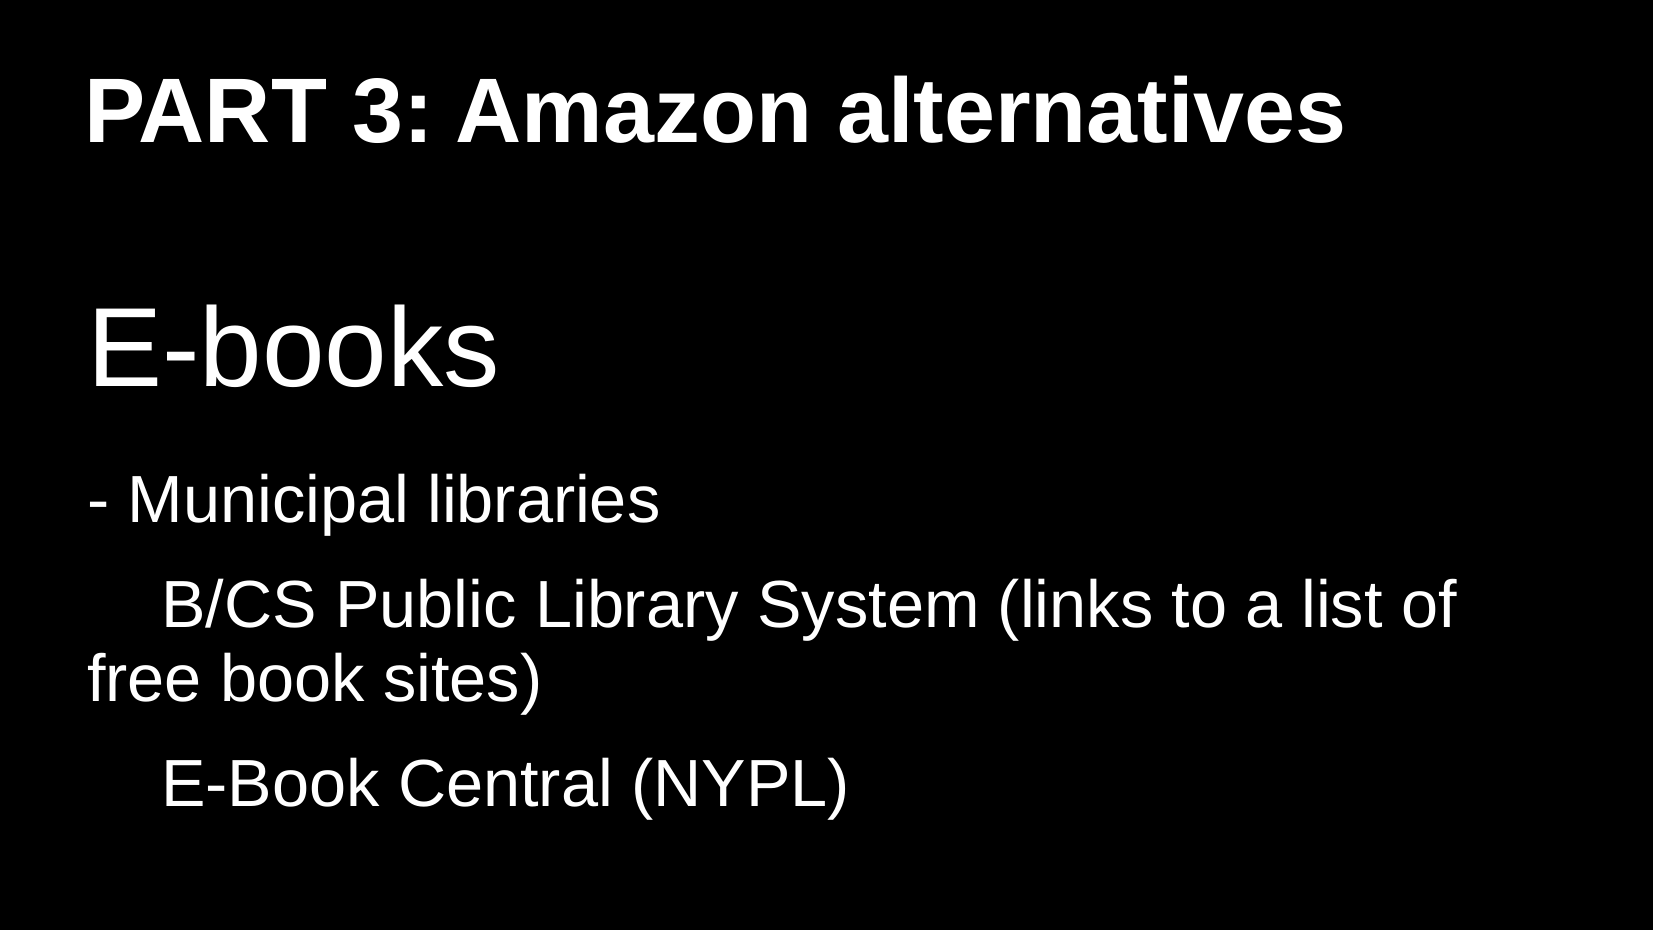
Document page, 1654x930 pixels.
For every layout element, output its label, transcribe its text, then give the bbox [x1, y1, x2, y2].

list - Municipal libraries B/CS Public Library System (links to a list of free book sites) E-Book Central (NYPL) [87, 462, 1573, 916]
title PART 3: Amazon alternatives [84, 56, 1561, 166]
list E-books [87, 285, 1573, 462]
